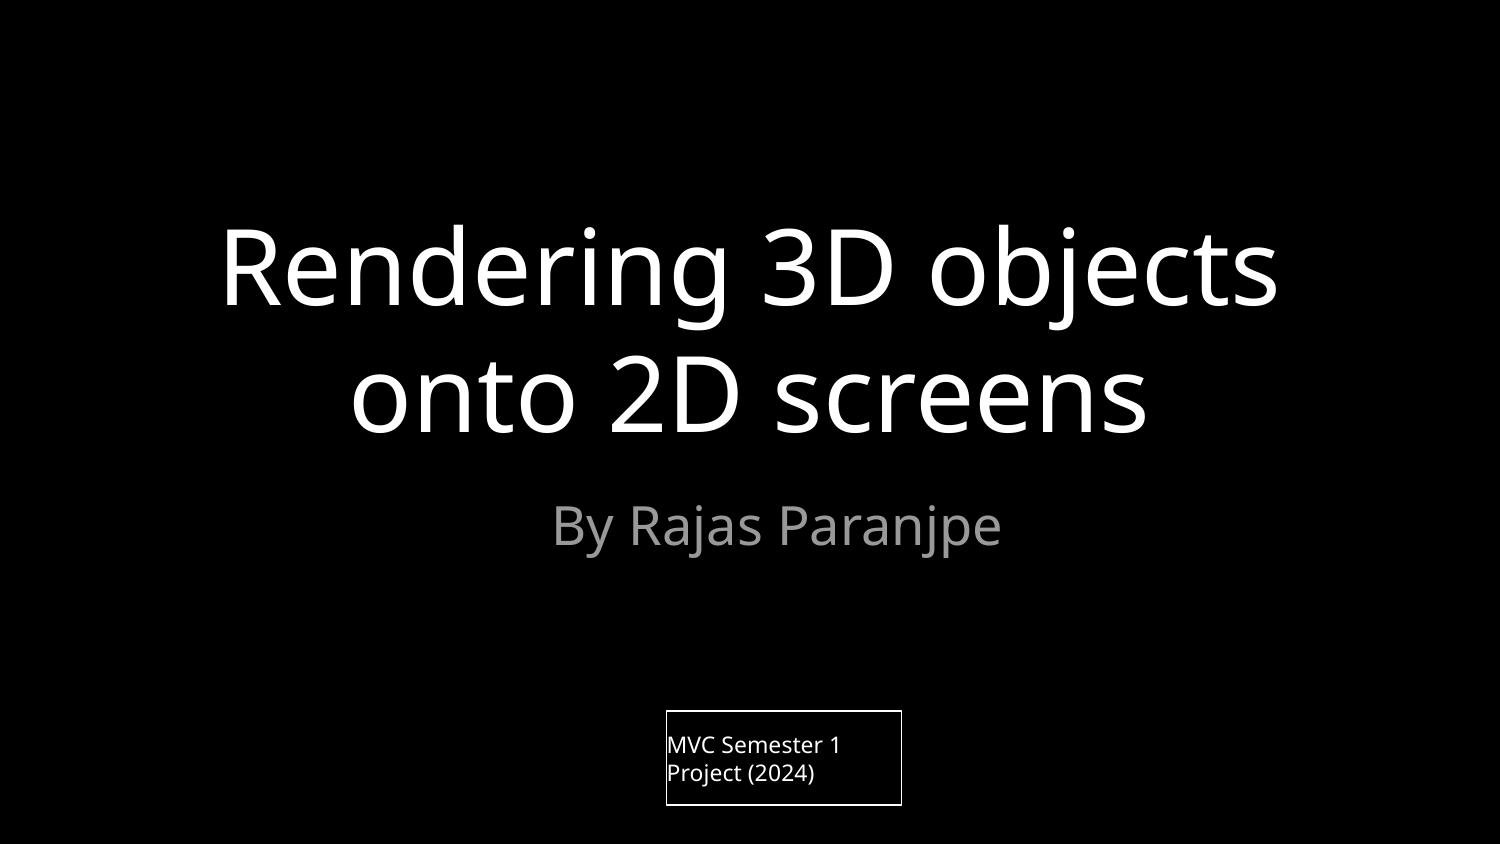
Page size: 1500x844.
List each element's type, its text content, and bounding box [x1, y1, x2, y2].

list MVC Semester 1 Project (2024) [666, 711, 902, 806]
subtitle By Rajas Paranjpe [468, 476, 1087, 630]
title Rendering 3D objects onto 2D screens [103, 184, 1397, 471]
